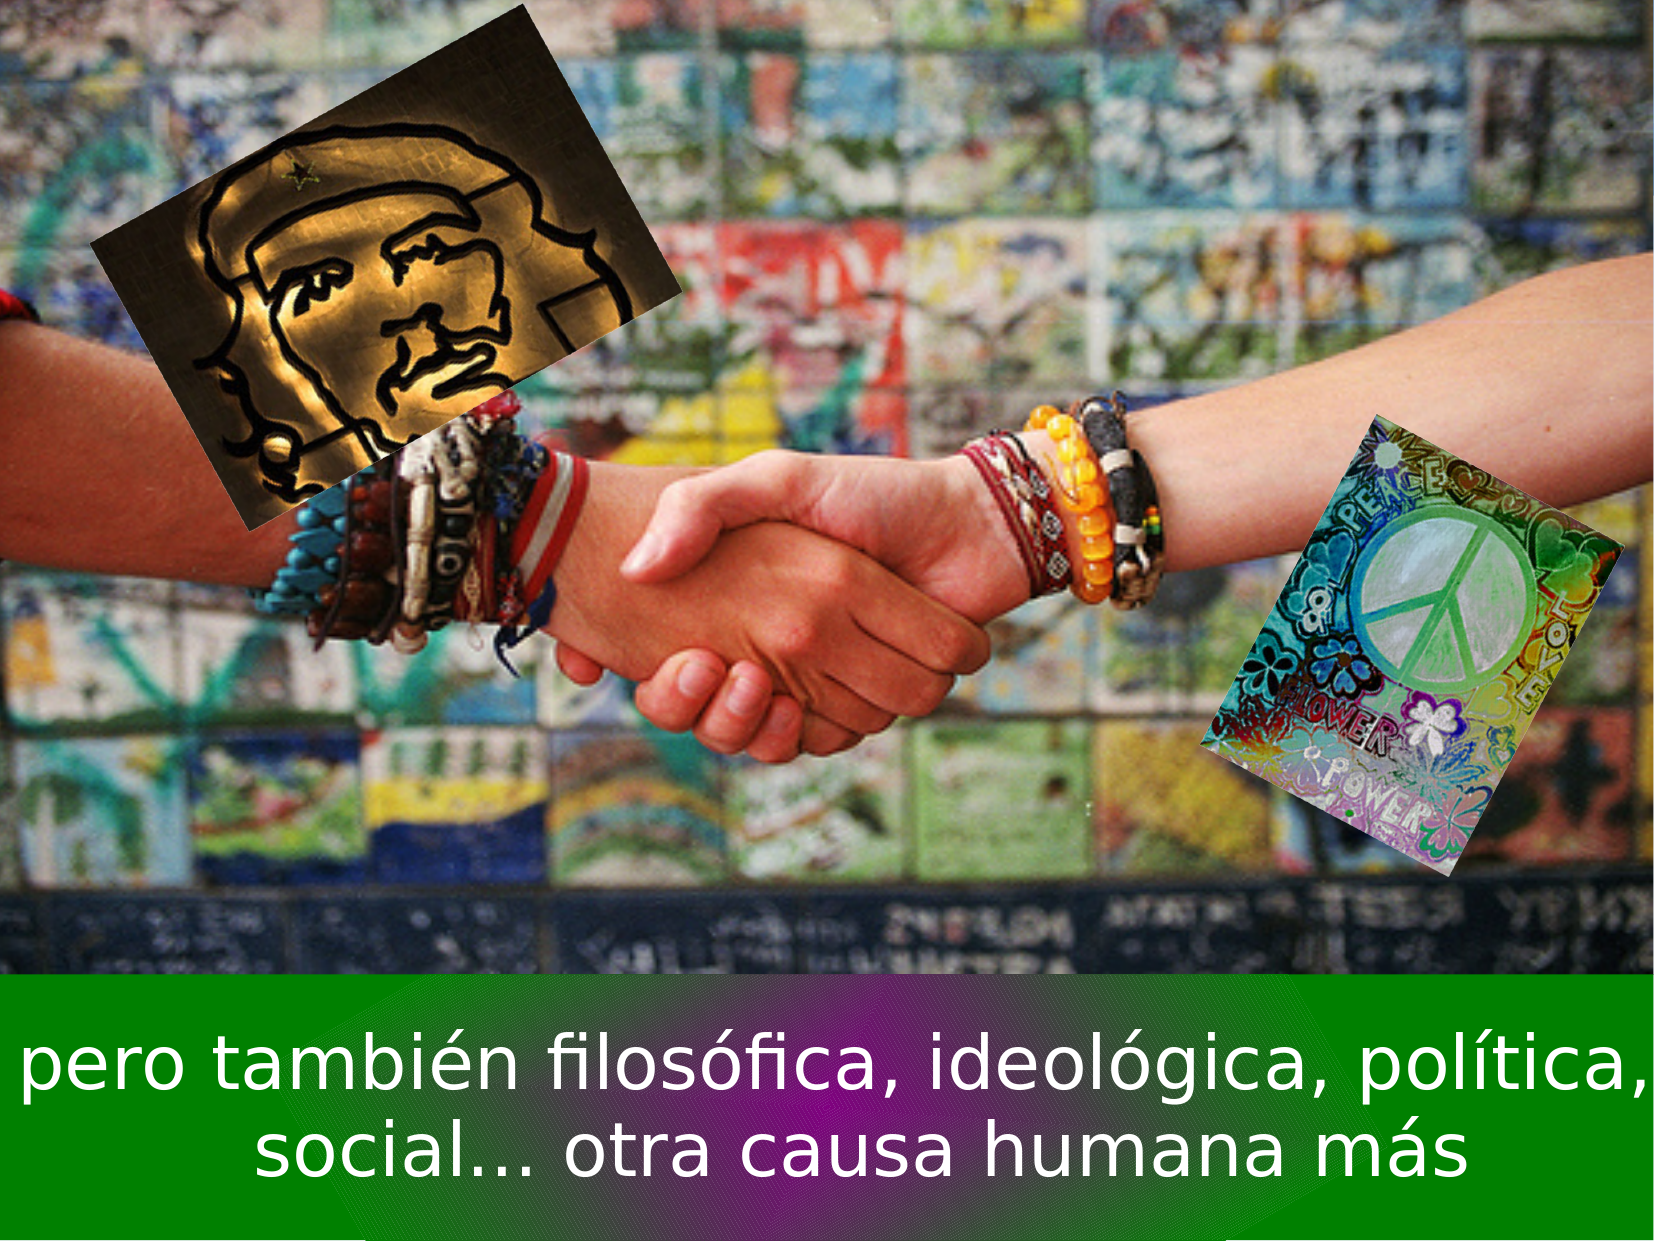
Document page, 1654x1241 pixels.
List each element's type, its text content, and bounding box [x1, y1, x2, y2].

text_box pero también filosófica, ideológica, política, social... otra causa humana más [0, 974, 1654, 1241]
picture [0, 0, 1654, 974]
